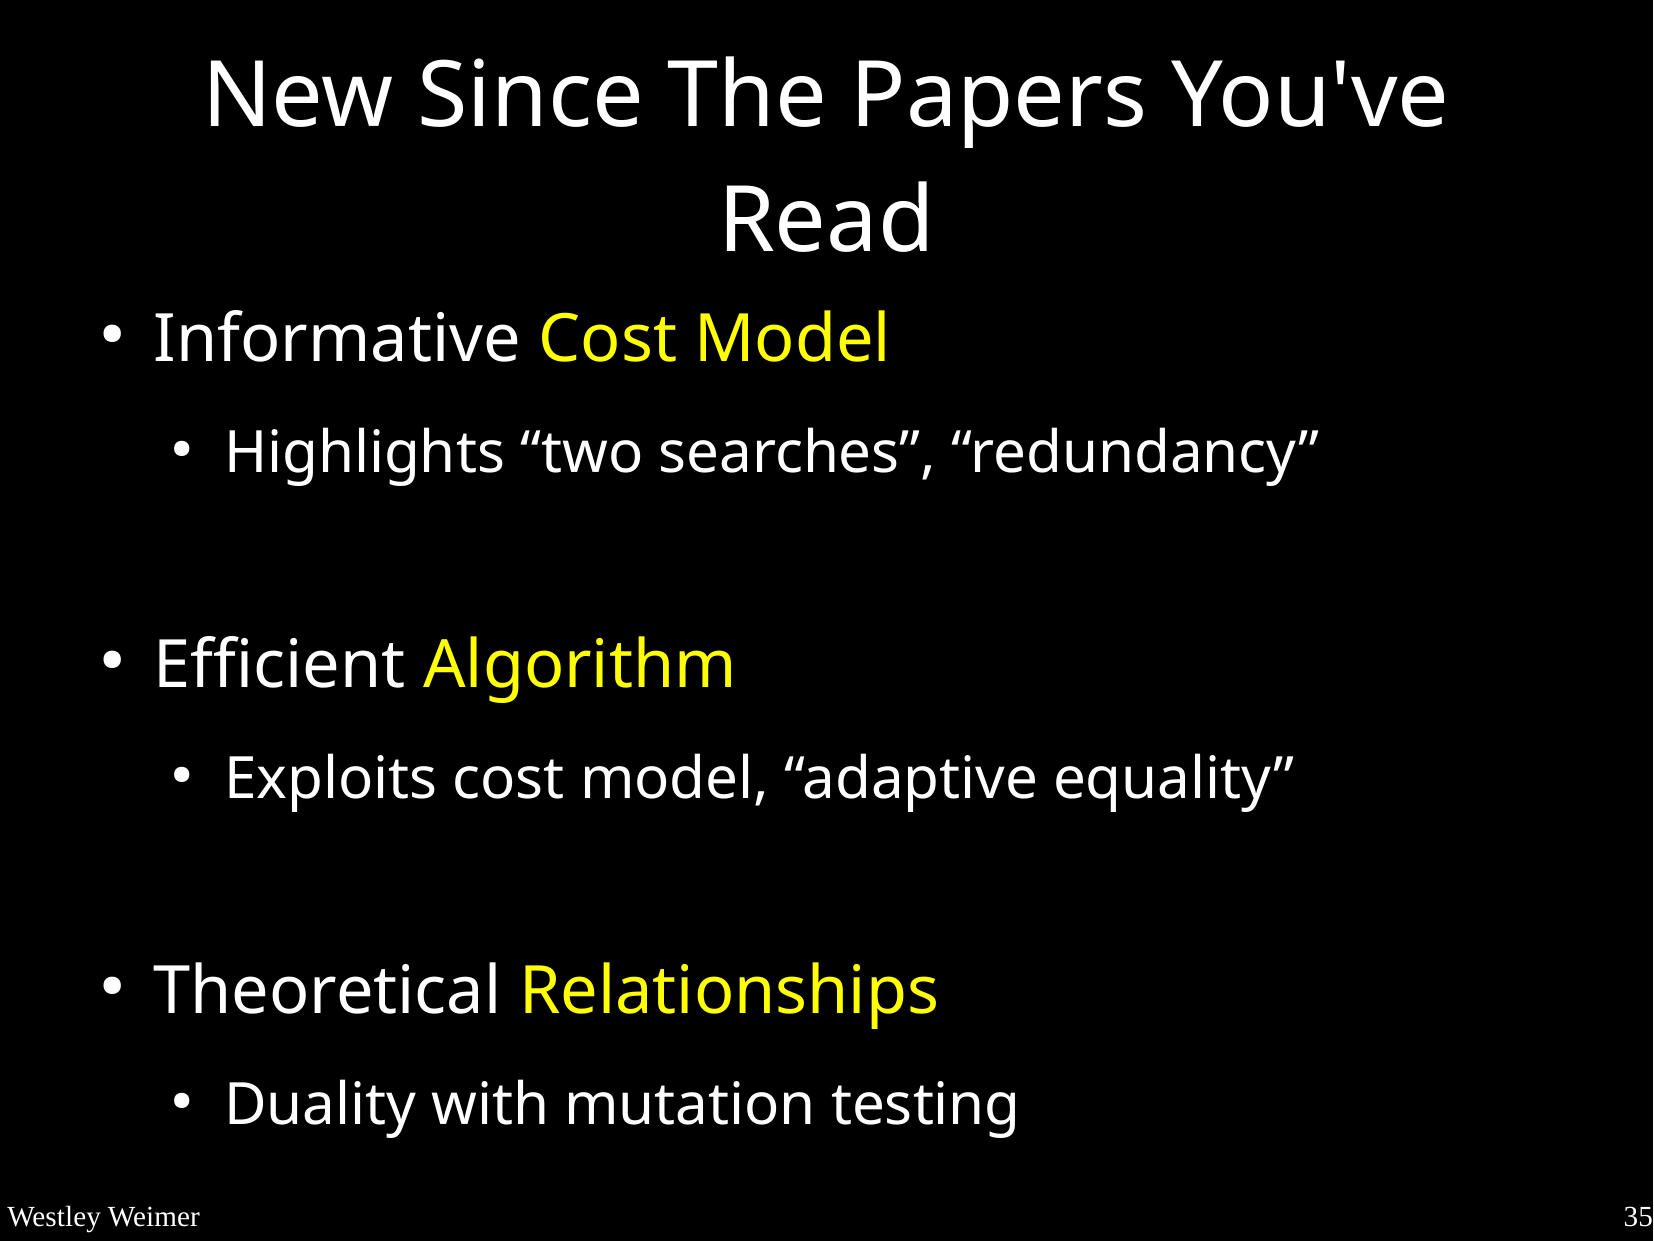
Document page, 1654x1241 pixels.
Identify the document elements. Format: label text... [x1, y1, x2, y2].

title New Since The Papers You've Read [82, 49, 1571, 257]
list Informative Cost Model Highlights “two searches”, “redundancy” Efficient Algorithm Exploits cost model, “adaptive equality” Theoretical Relationships Duality with mutation testing [82, 290, 1571, 1109]
